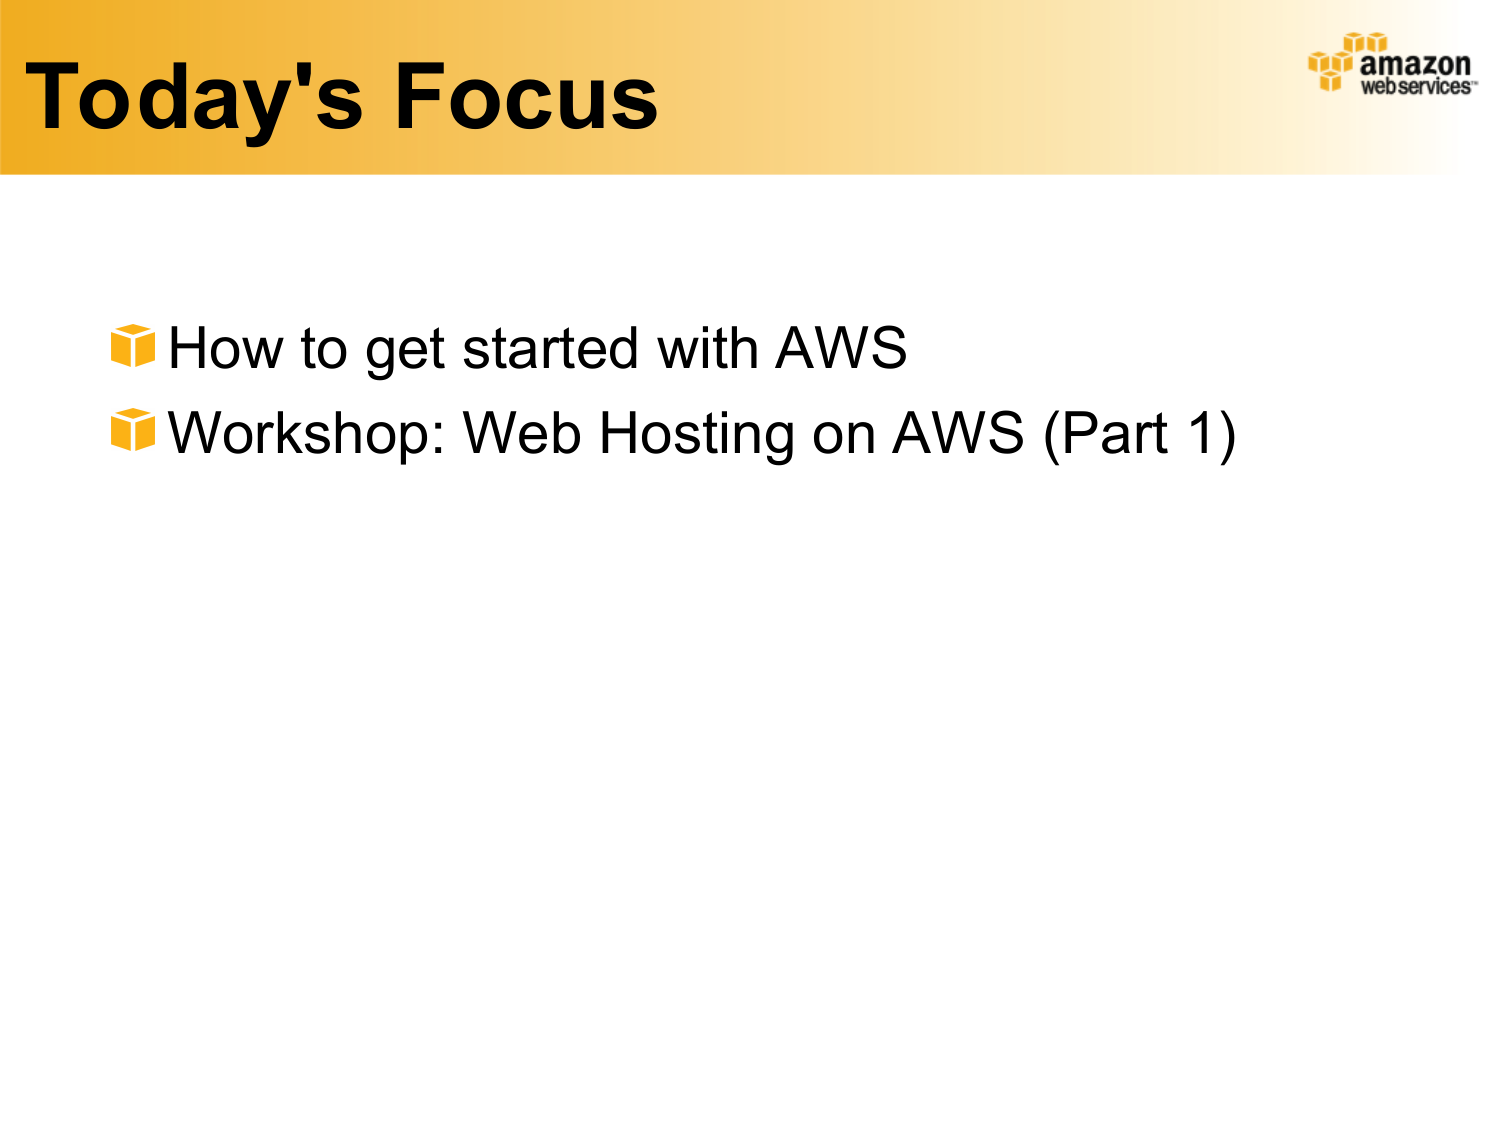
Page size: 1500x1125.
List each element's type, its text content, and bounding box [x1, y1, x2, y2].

list How to get started with AWS Workshop: Web Hosting on AWS (Part 1) [90, 299, 1426, 886]
title Today's Focus [2, 0, 1278, 185]
picture [0, 0, 1500, 1125]
